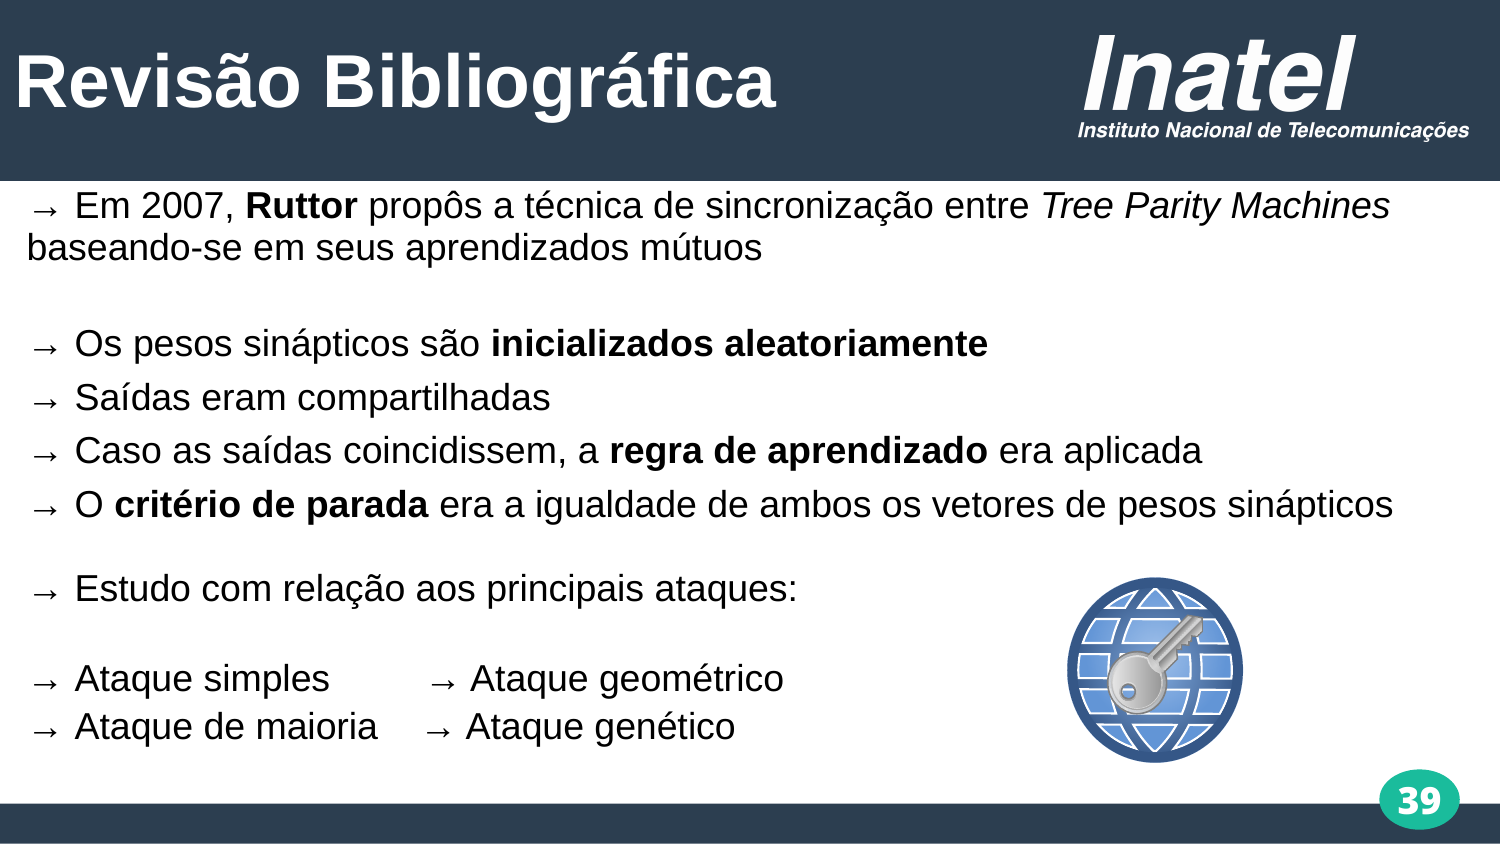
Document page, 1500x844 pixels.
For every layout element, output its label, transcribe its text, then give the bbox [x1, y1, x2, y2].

text_box → Em 2007, Ruttor propôs a técnica de sincronização entre Tree Parity Machines baseando-se em seus aprendizados mútuos → Os pesos sinápticos são inicializados aleatoriamente → Saídas eram compartilhadas → Caso as saídas coincidissem, a regra de aprendizado era aplicada → O critério de parada era a igualdade de ambos os vetores de pesos sinápticos → Estudo com relação aos principais ataques: → Ataque simples → Ataque geométrico → Ataque de maioria → Ataque genético [11, 177, 1477, 809]
picture [1045, 555, 1264, 786]
text_box Revisão Bibliográfica [0, 27, 1063, 136]
picture [1078, 35, 1469, 142]
